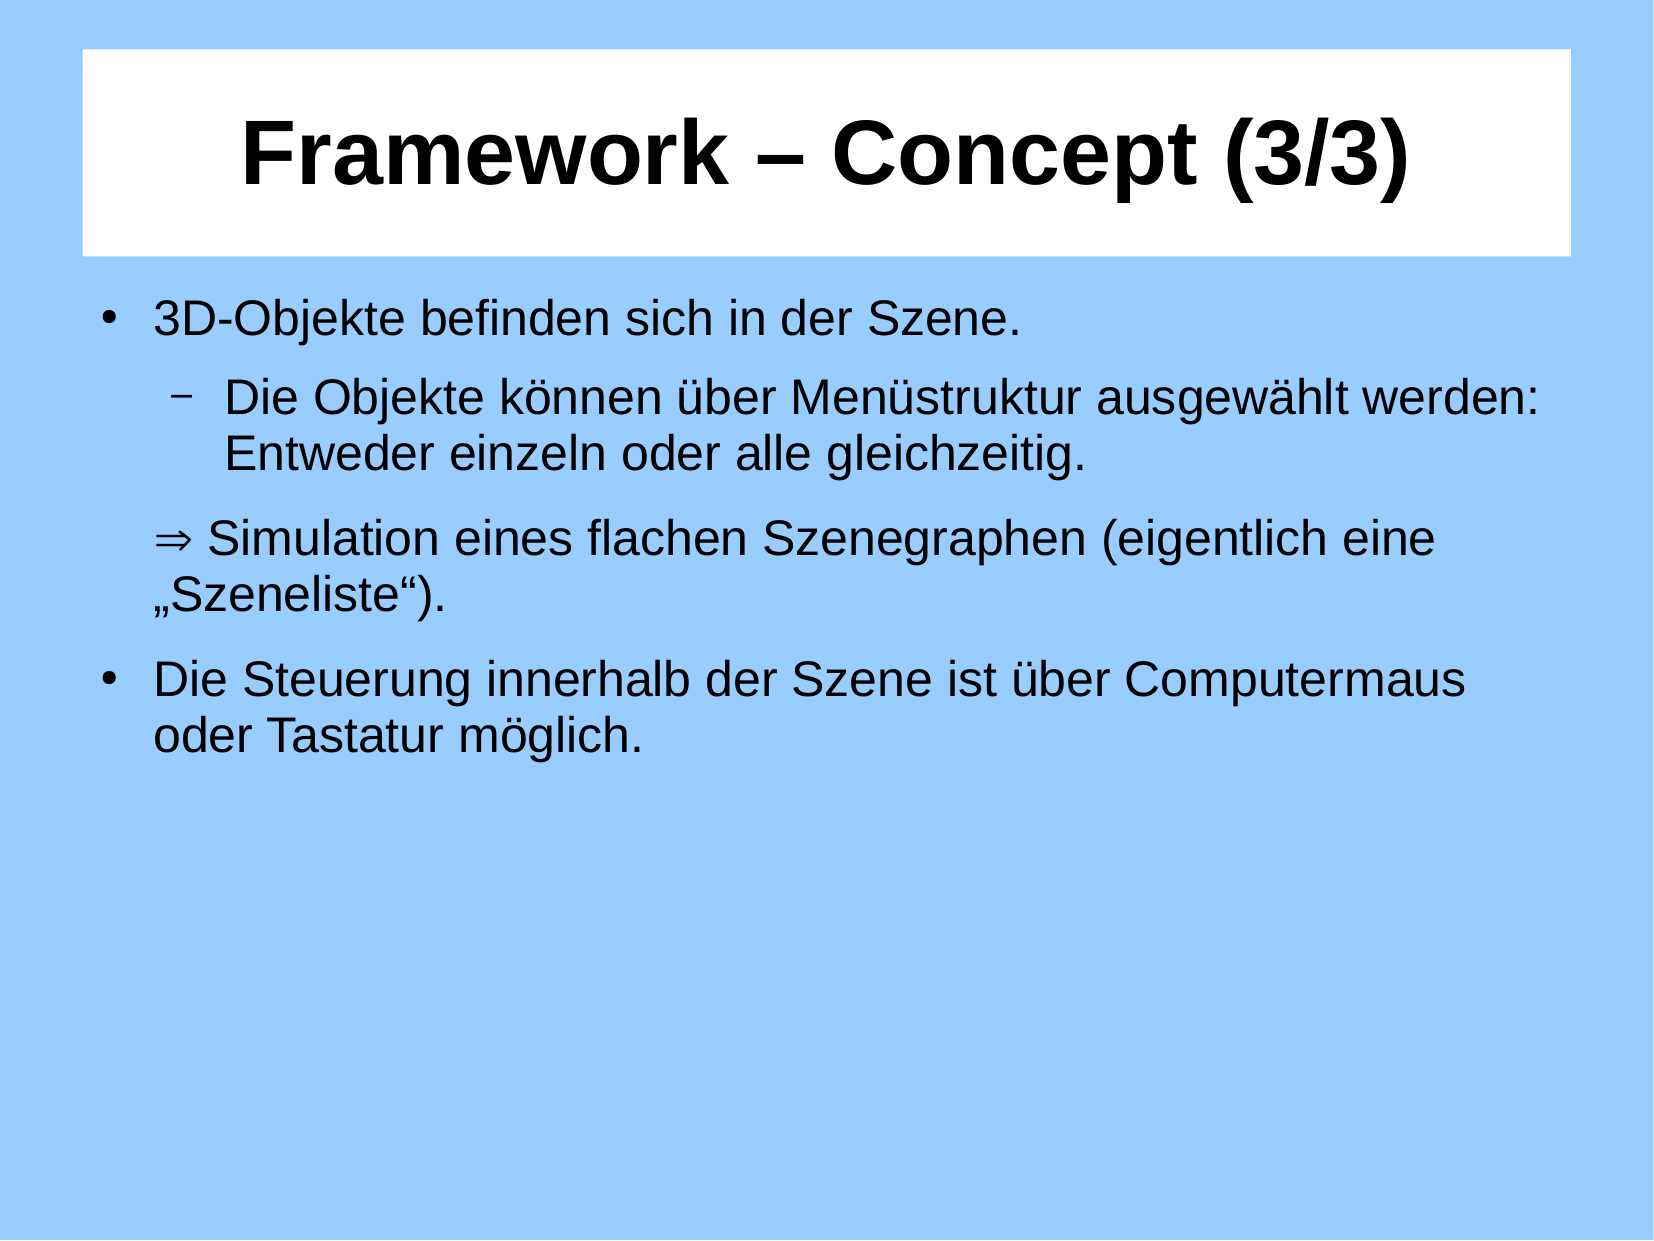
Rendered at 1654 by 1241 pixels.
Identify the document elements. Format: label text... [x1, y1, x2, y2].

title Framework – Concept (3/3) [82, 49, 1571, 257]
list 3D-Objekte befinden sich in der Szene. Die Objekte können über Menüstruktur ausgewählt werden: Entweder einzeln oder alle gleichzeitig.  Simulation eines flachen Szenegraphen (eigentlich eine „Szeneliste“). Die Steuerung innerhalb der Szene ist über Computermaus oder Tastatur möglich. [82, 290, 1571, 1170]
